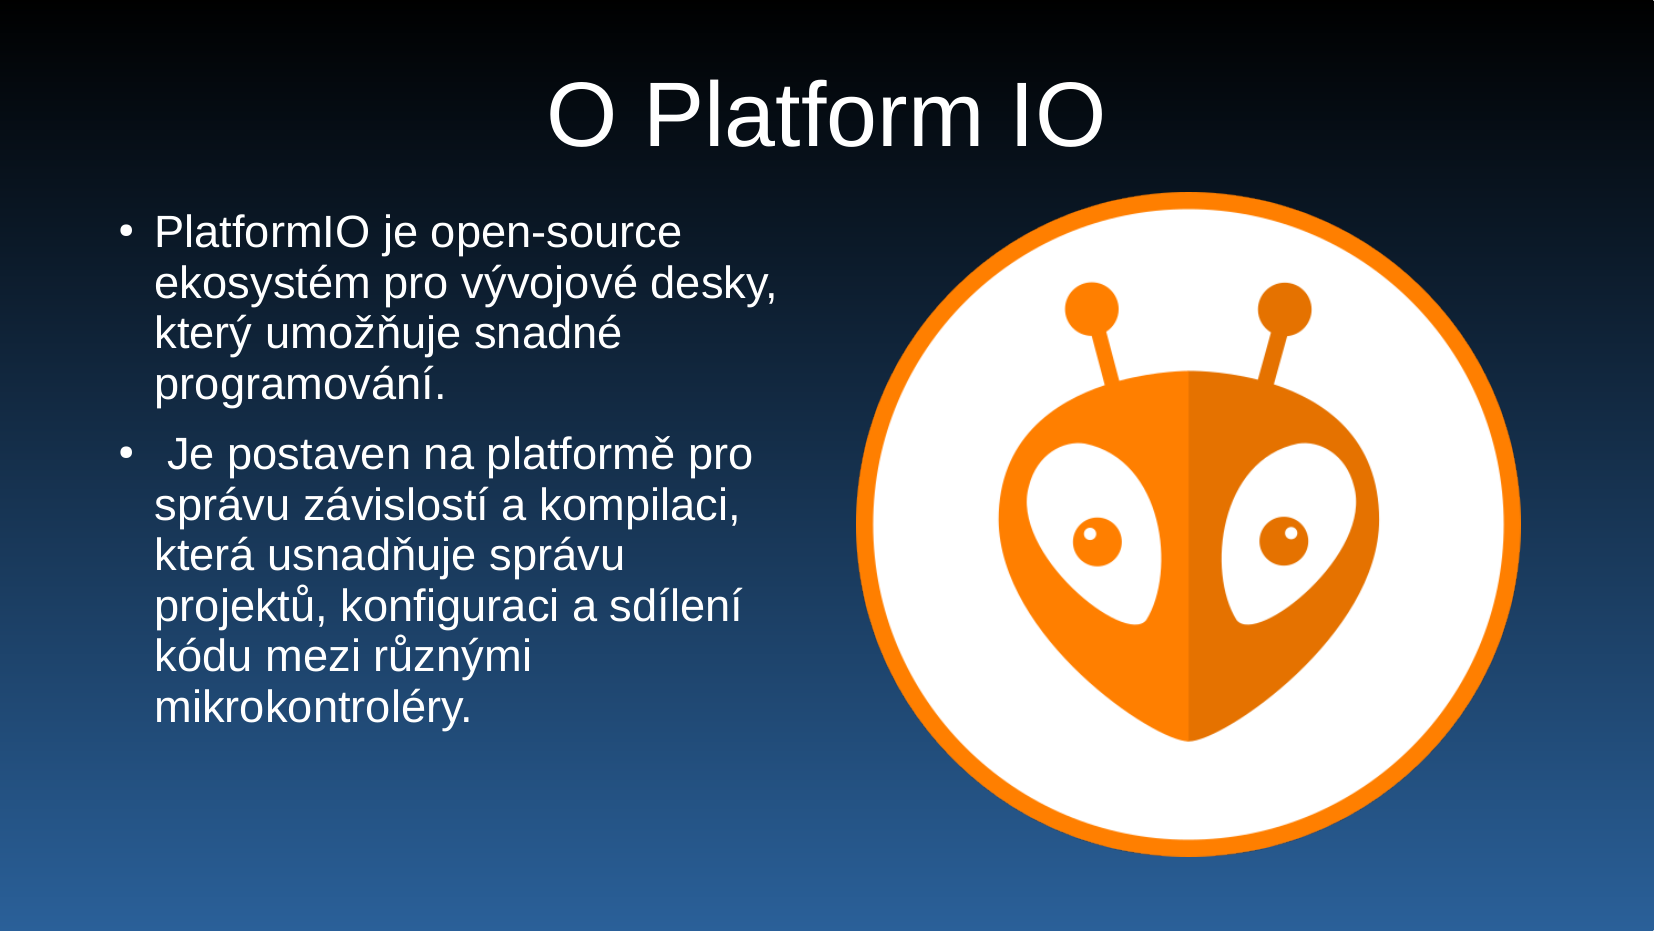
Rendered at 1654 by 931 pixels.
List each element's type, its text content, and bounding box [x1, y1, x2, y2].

picture [856, 192, 1521, 857]
title O Platform IO [82, 37, 1571, 193]
list PlatformIO je open-source ekosystém pro vývojové desky, který umožňuje snadné programování. Je postaven na platformě pro správu závislostí a kompilaci, která usnadňuje správu projektů, konfiguraci a sdílení kódu mezi různými mikrokontroléry. [106, 206, 798, 747]
